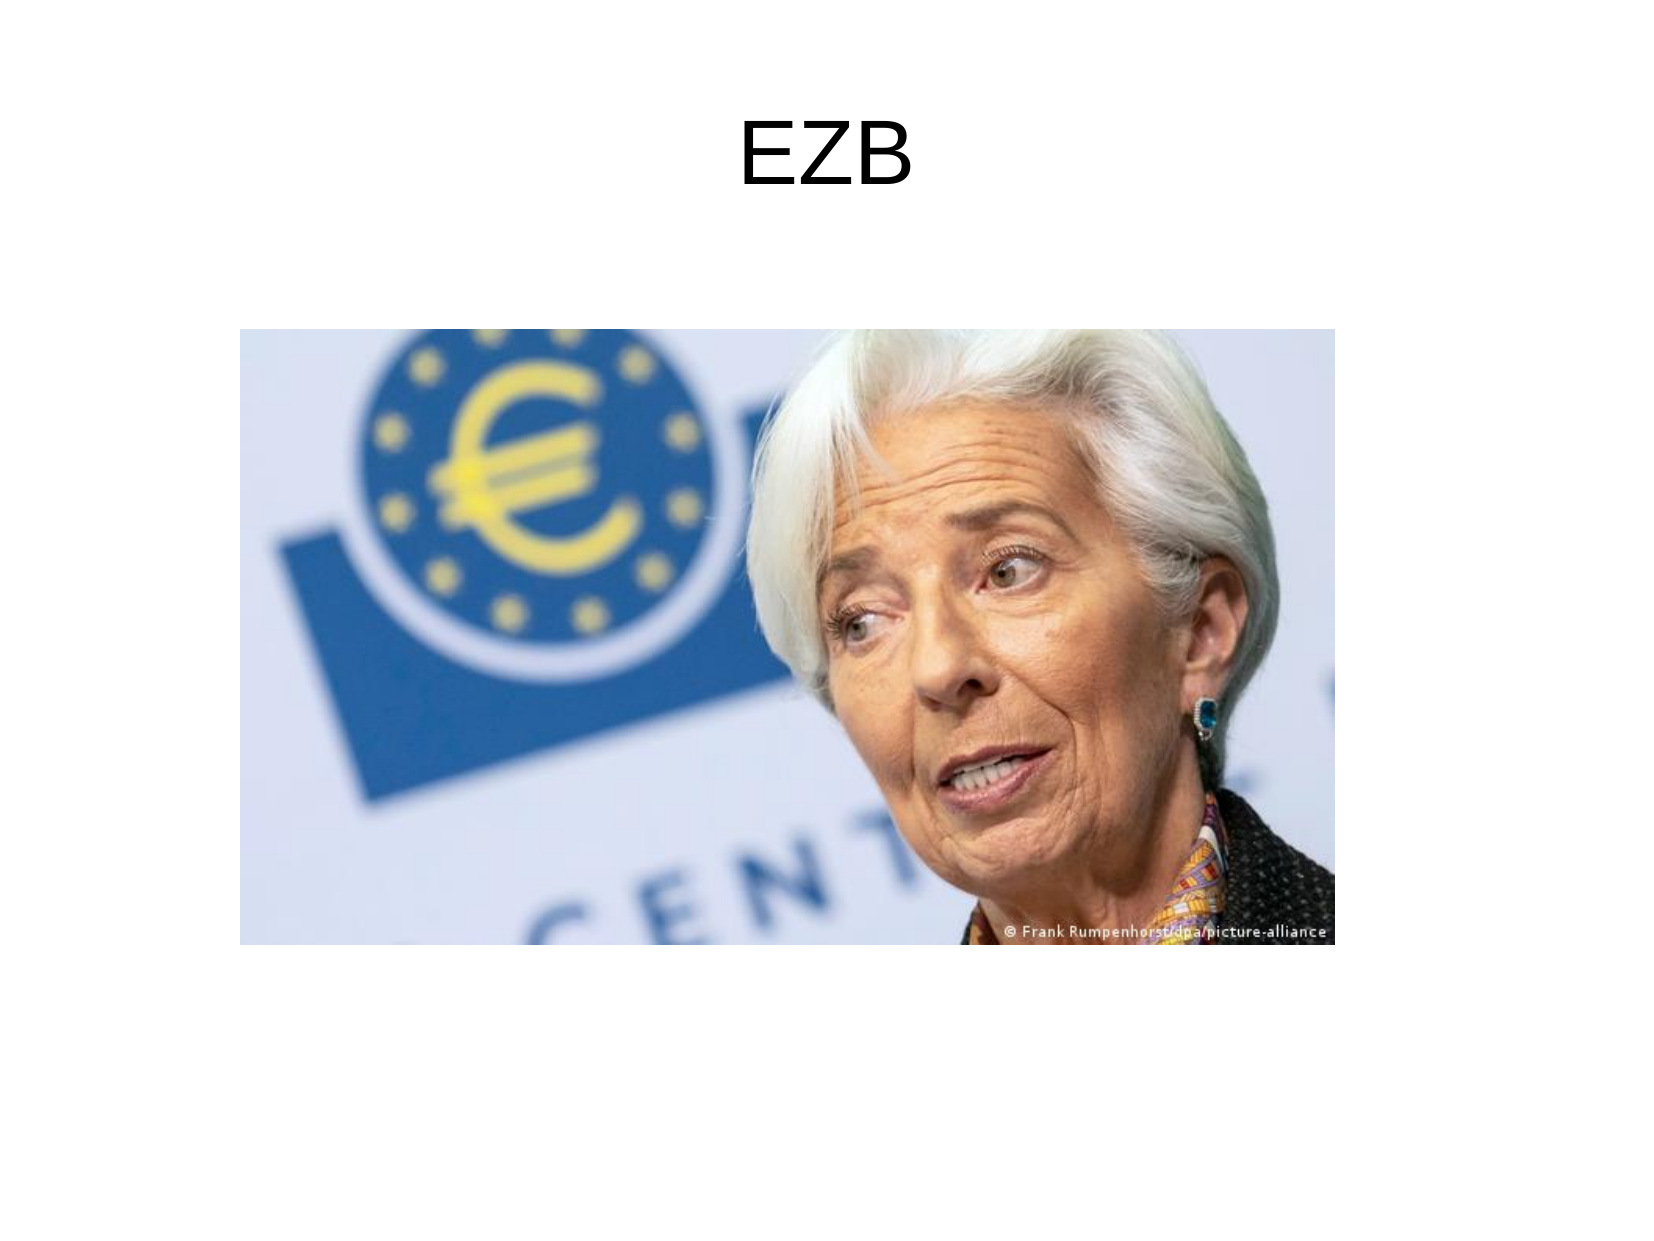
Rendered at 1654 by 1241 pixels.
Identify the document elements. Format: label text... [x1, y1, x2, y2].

picture [240, 329, 1335, 945]
title EZB [82, 49, 1571, 257]
